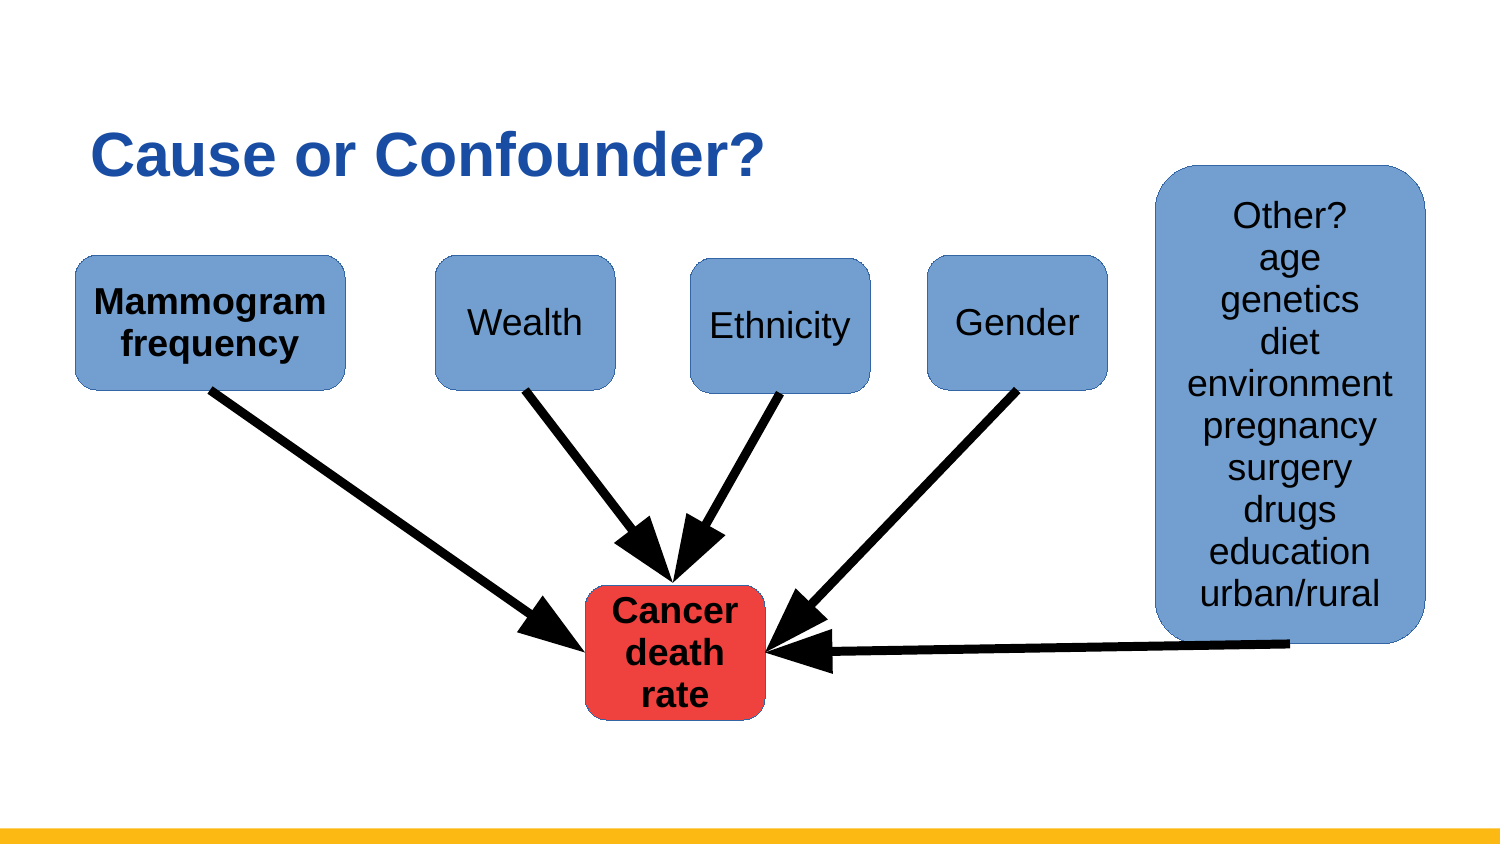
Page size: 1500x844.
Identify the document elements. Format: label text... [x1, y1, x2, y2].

title Cause or Confounder? [75, 0, 1425, 197]
text_box Wealth [435, 255, 616, 391]
text_box Cancer death rate [585, 585, 766, 721]
text_box Ethnicity [690, 258, 871, 394]
text_box Mammogram frequency [75, 255, 346, 391]
text_box Gender [927, 255, 1108, 391]
text_box Other? age genetics diet environment pregnancy surgery drugs education urban/rural [1155, 165, 1426, 644]
